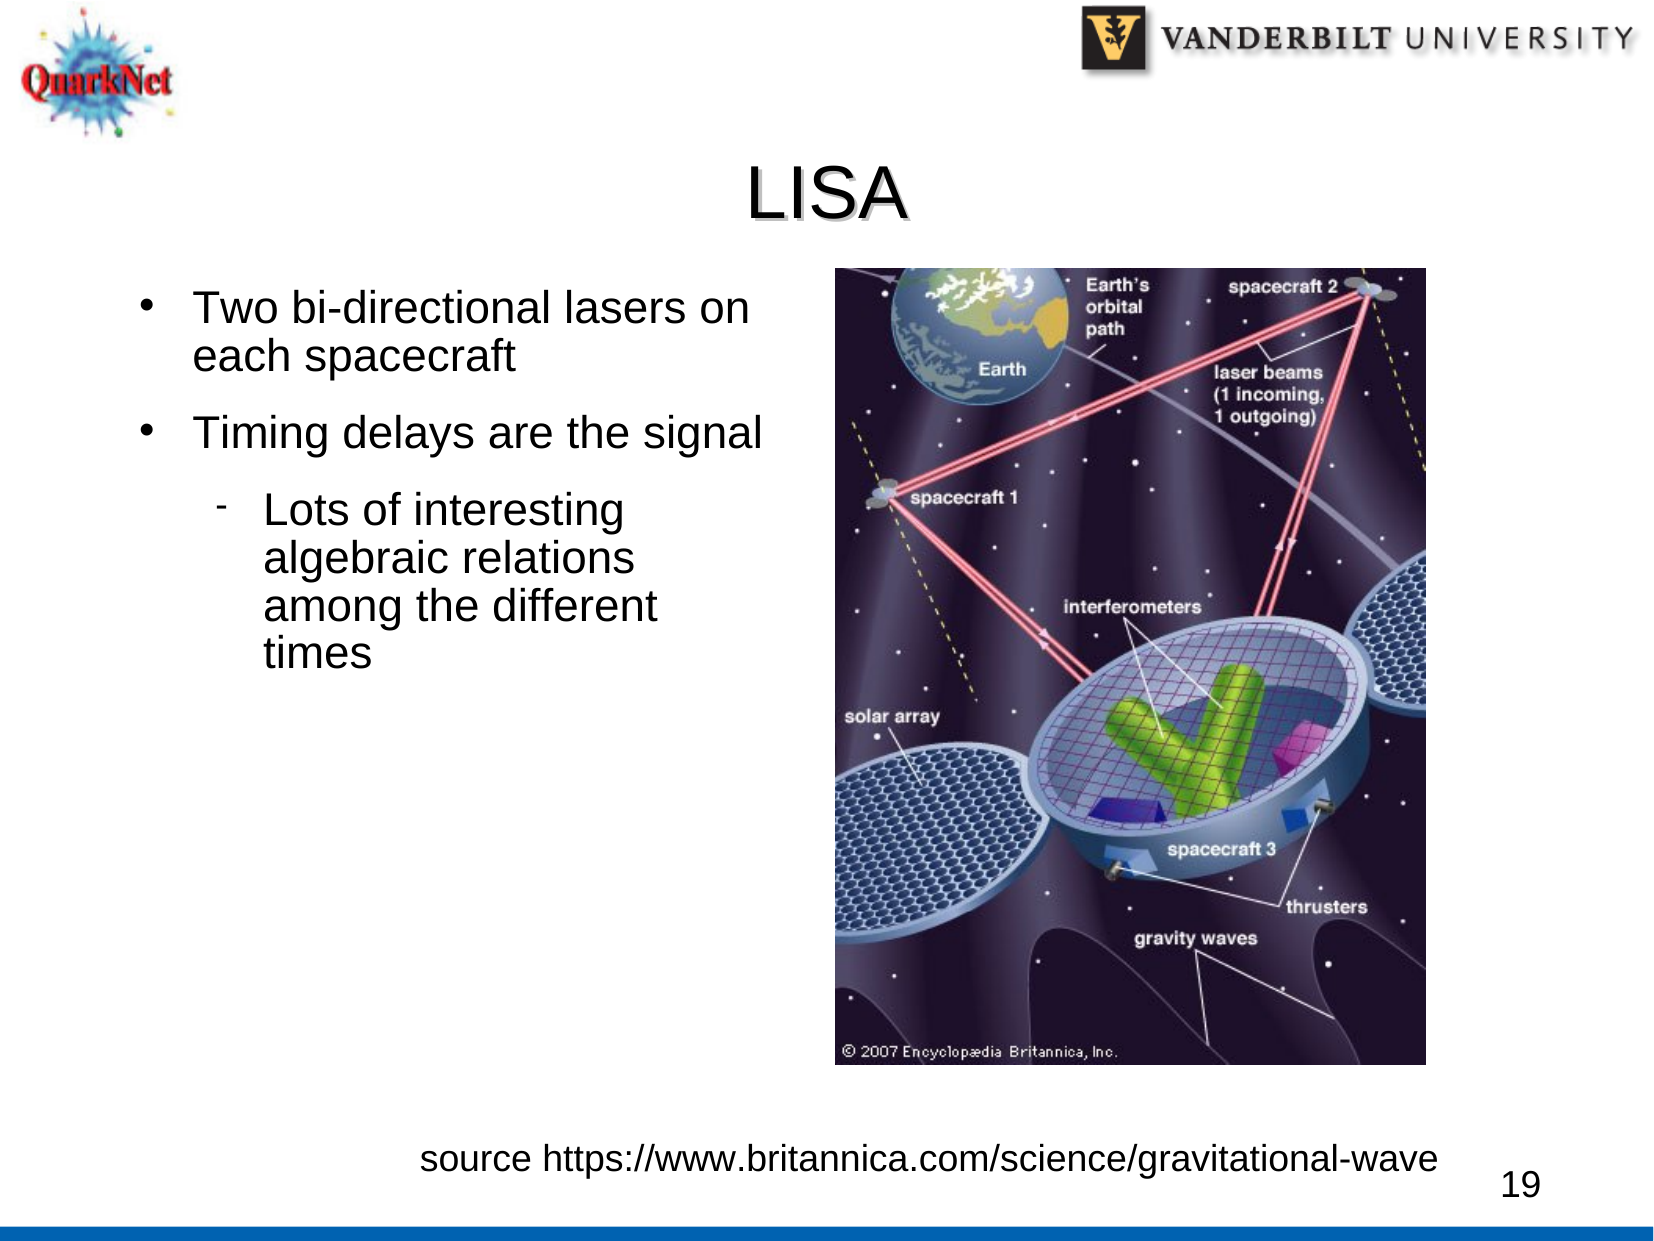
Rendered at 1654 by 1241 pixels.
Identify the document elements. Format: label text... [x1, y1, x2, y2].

picture [1078, 2, 1648, 85]
picture [835, 268, 1426, 1066]
list Two bi-directional lasers on each spacecraft Timing delays are the signal Lots of interesting algebraic relations among the different times [121, 285, 766, 679]
title LISA [121, 65, 1533, 316]
text_box source https://www.britannica.com/science/gravitational-wave [405, 1125, 1454, 1187]
picture [4, 1, 188, 152]
